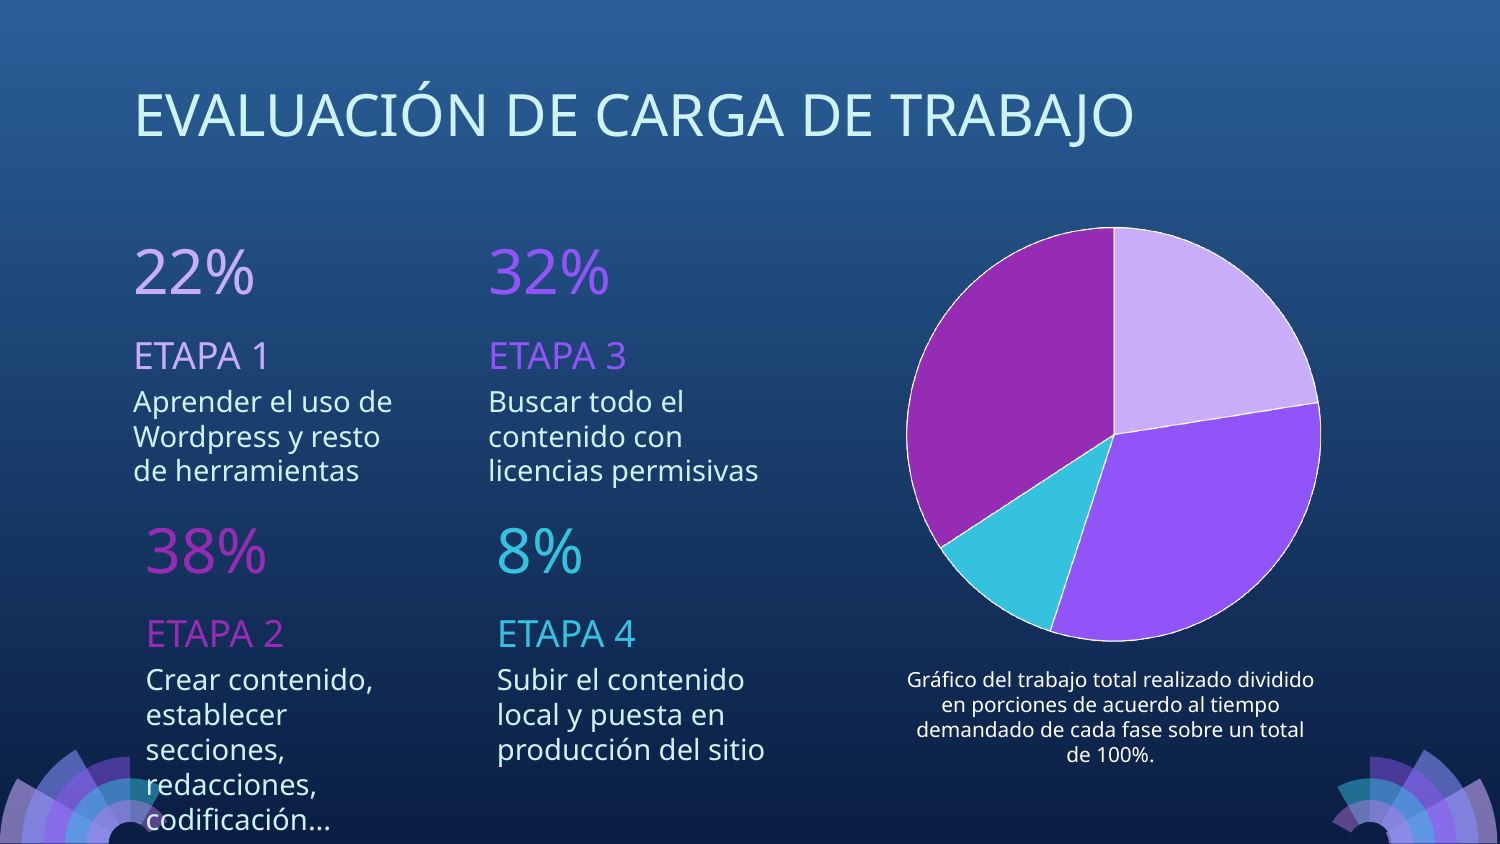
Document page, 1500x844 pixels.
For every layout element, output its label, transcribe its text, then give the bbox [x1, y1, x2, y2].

text_box ETAPA 2 [130, 601, 444, 646]
text_box ETAPA 4 [618, 624, 628, 638]
text_box Buscar todo el contenido con licencias permisivas [473, 367, 787, 471]
text_box ETAPA 4 [481, 601, 795, 646]
picture [871, 204, 1356, 664]
text_box Subir el contenido local y puesta en producción del sitio [481, 646, 795, 750]
text_box ETAPA 3 [473, 322, 787, 367]
text_box 8% [481, 498, 795, 601]
text_box Aprender el uso de Wordpress y resto de herramientas [118, 367, 432, 471]
text_box 32% [473, 218, 787, 322]
text_box Crear contenido, establecer secciones, redacciones, codificación... [130, 646, 444, 750]
text_box 38% [130, 498, 444, 601]
text_box 22% [118, 218, 432, 322]
text_box Gráfico del trabajo total realizado dividido en porciones de acuerdo al tiempo demandado de cada fase sobre un total de 100%. [888, 685, 1333, 749]
title EVALUACIÓN DE CARGA DE TRABAJO [118, 63, 1382, 151]
text_box ETAPA 1 [118, 322, 432, 367]
